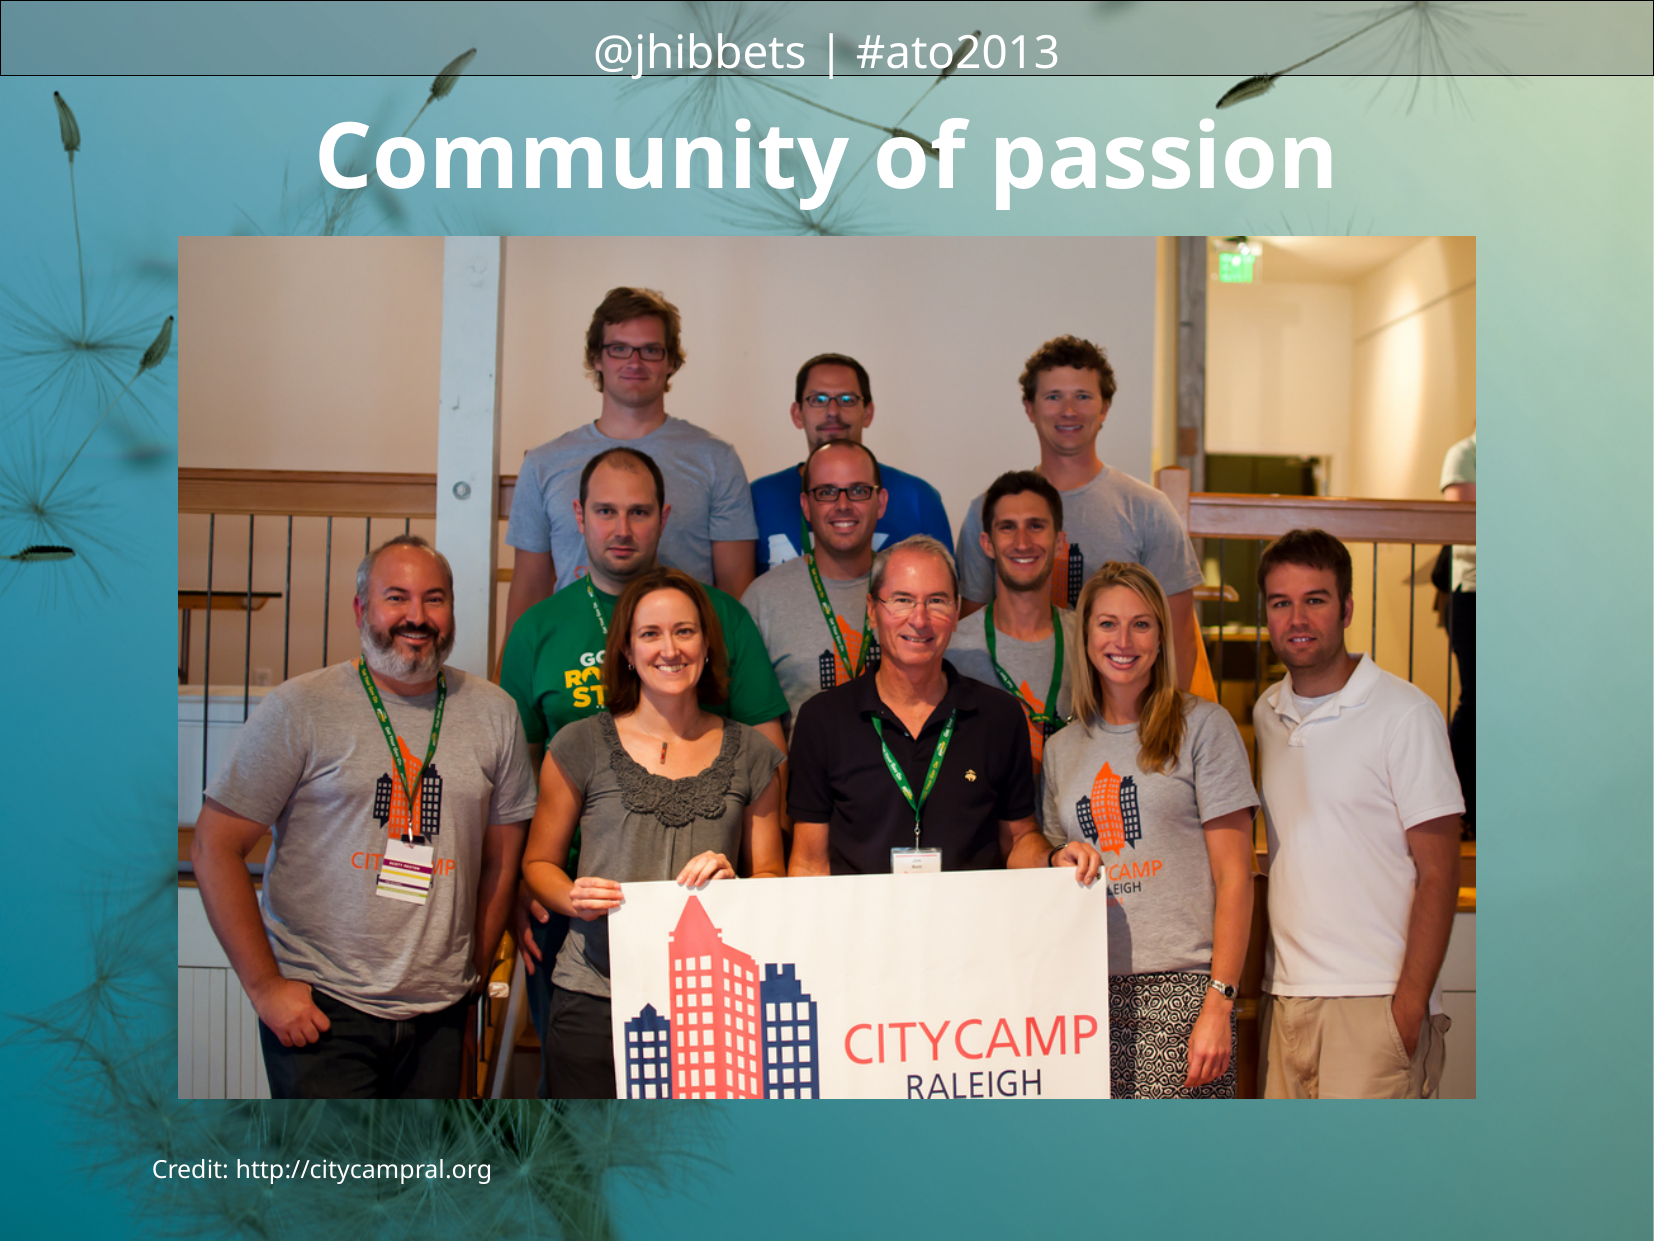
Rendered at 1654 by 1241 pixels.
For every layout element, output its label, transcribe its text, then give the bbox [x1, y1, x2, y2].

text_box Credit: http://citycampral.org [137, 1144, 521, 1188]
picture [0, 76, 1654, 1241]
title Community of passion [82, 49, 1571, 257]
